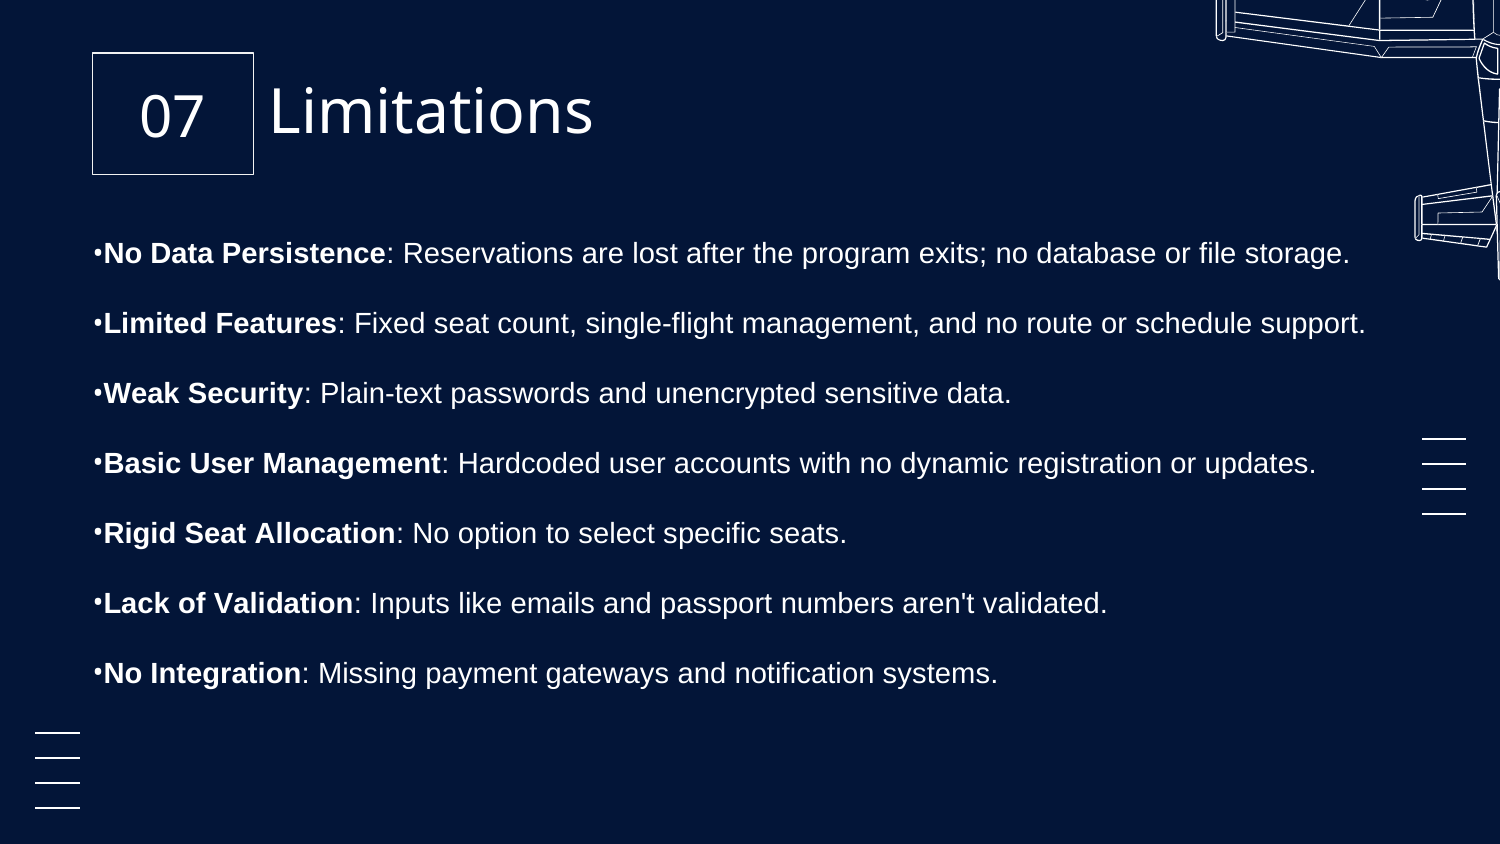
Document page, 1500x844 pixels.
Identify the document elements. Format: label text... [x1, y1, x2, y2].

text_box No Data Persistence: Reservations are lost after the program exits; no database or file storage. Limited Features: Fixed seat count, single-flight management, and no route or schedule support. Weak Security: Plain-text passwords and unencrypted sensitive data. Basic User Management: Hardcoded user accounts with no dynamic registration or updates. Rigid Seat Allocation: No option to select specific seats. Lack of Validation: Inputs like emails and passport numbers aren't validated. No Integration: Missing payment gateways and notification systems. [77, 224, 1384, 699]
title Limitations [253, 56, 703, 178]
text_box 07 [92, 53, 254, 175]
